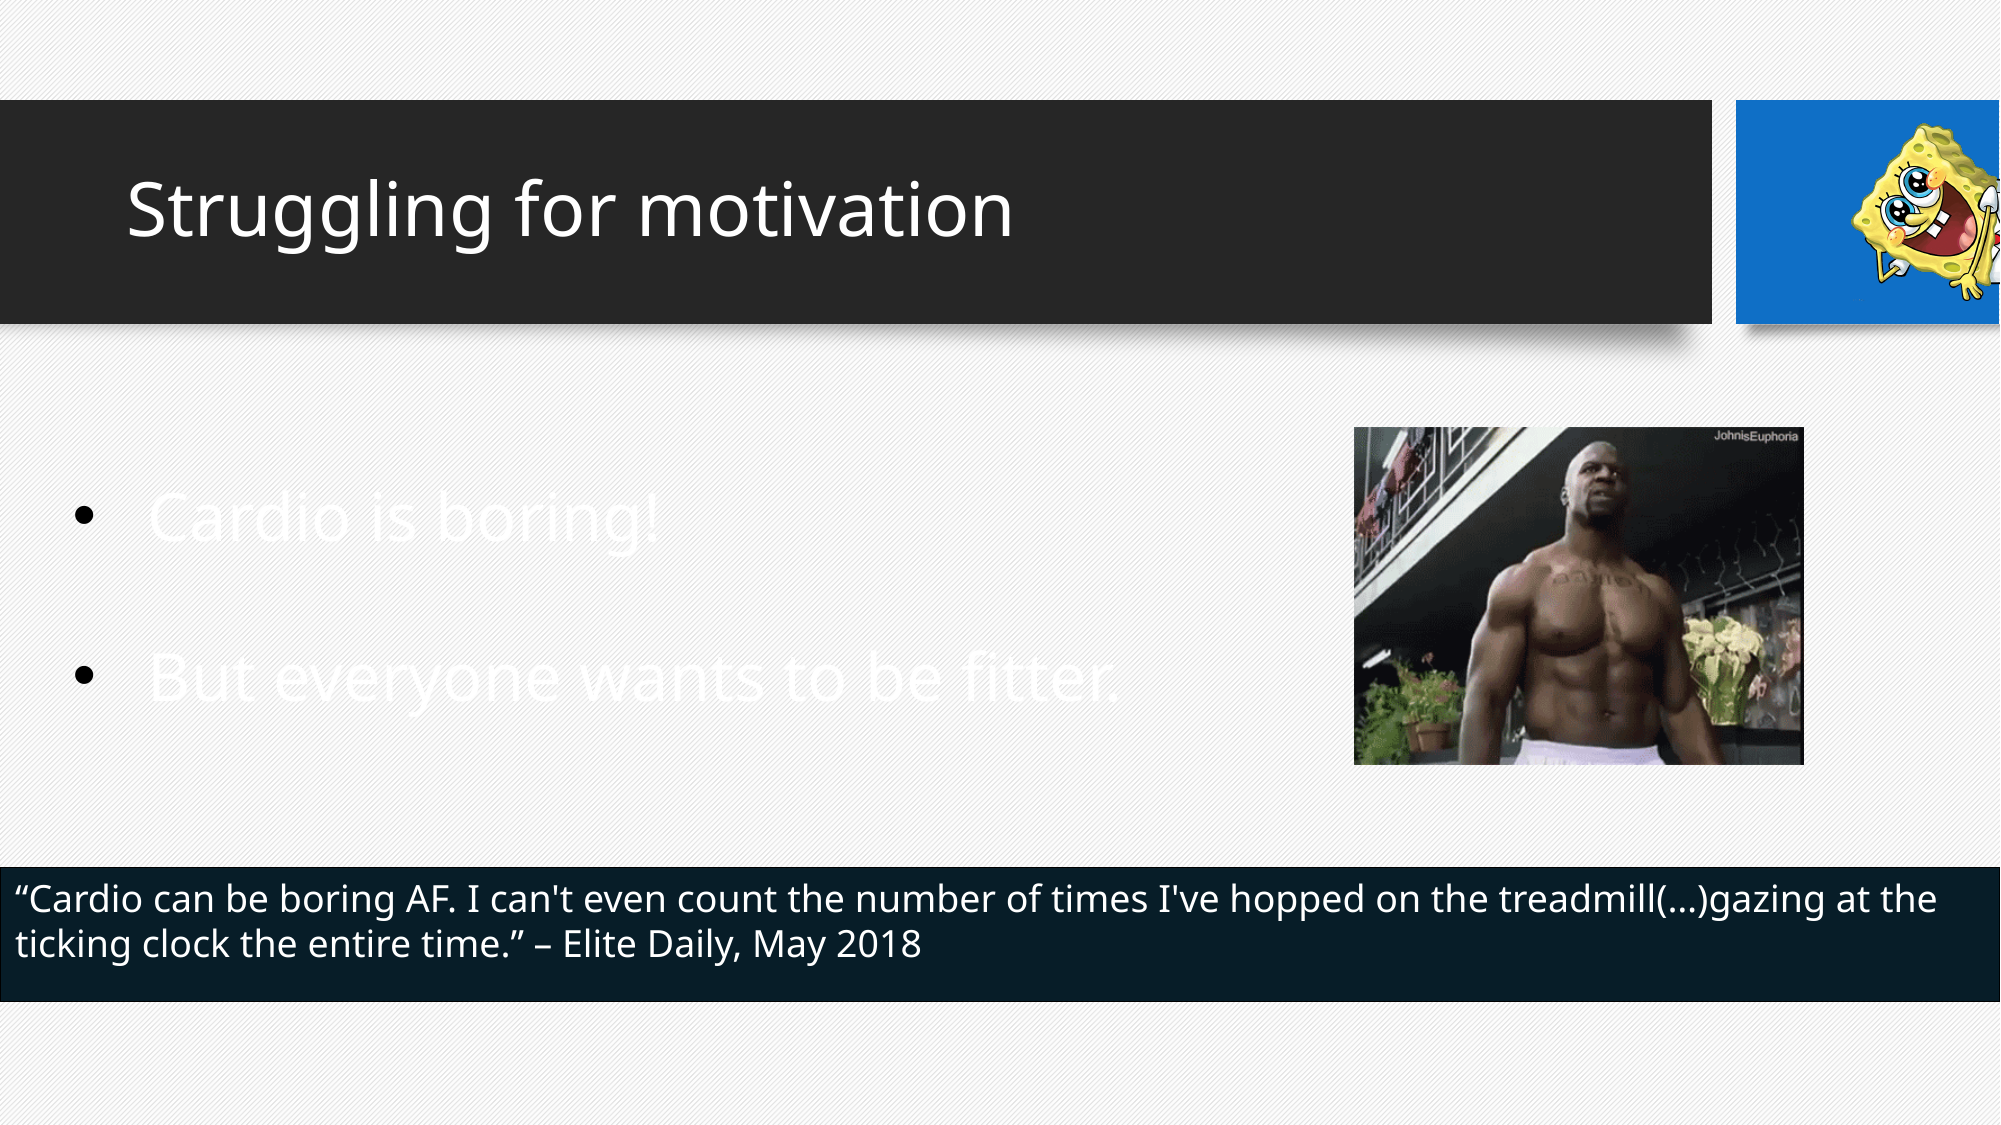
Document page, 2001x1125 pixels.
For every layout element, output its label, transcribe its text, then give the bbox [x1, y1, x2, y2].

picture [1851, 123, 2000, 301]
text_box “Cardio can be boring AF. I can't even count the number of times I've hopped on the treadmill(…)gazing at the ticking clock the entire time.” – Elite Daily, May 2018 [0, 867, 2000, 1002]
title Struggling for motivation [111, 123, 1689, 301]
picture [1354, 427, 1804, 765]
text_box Cardio is boring! But everyone wants to be fitter. [57, 467, 1354, 725]
